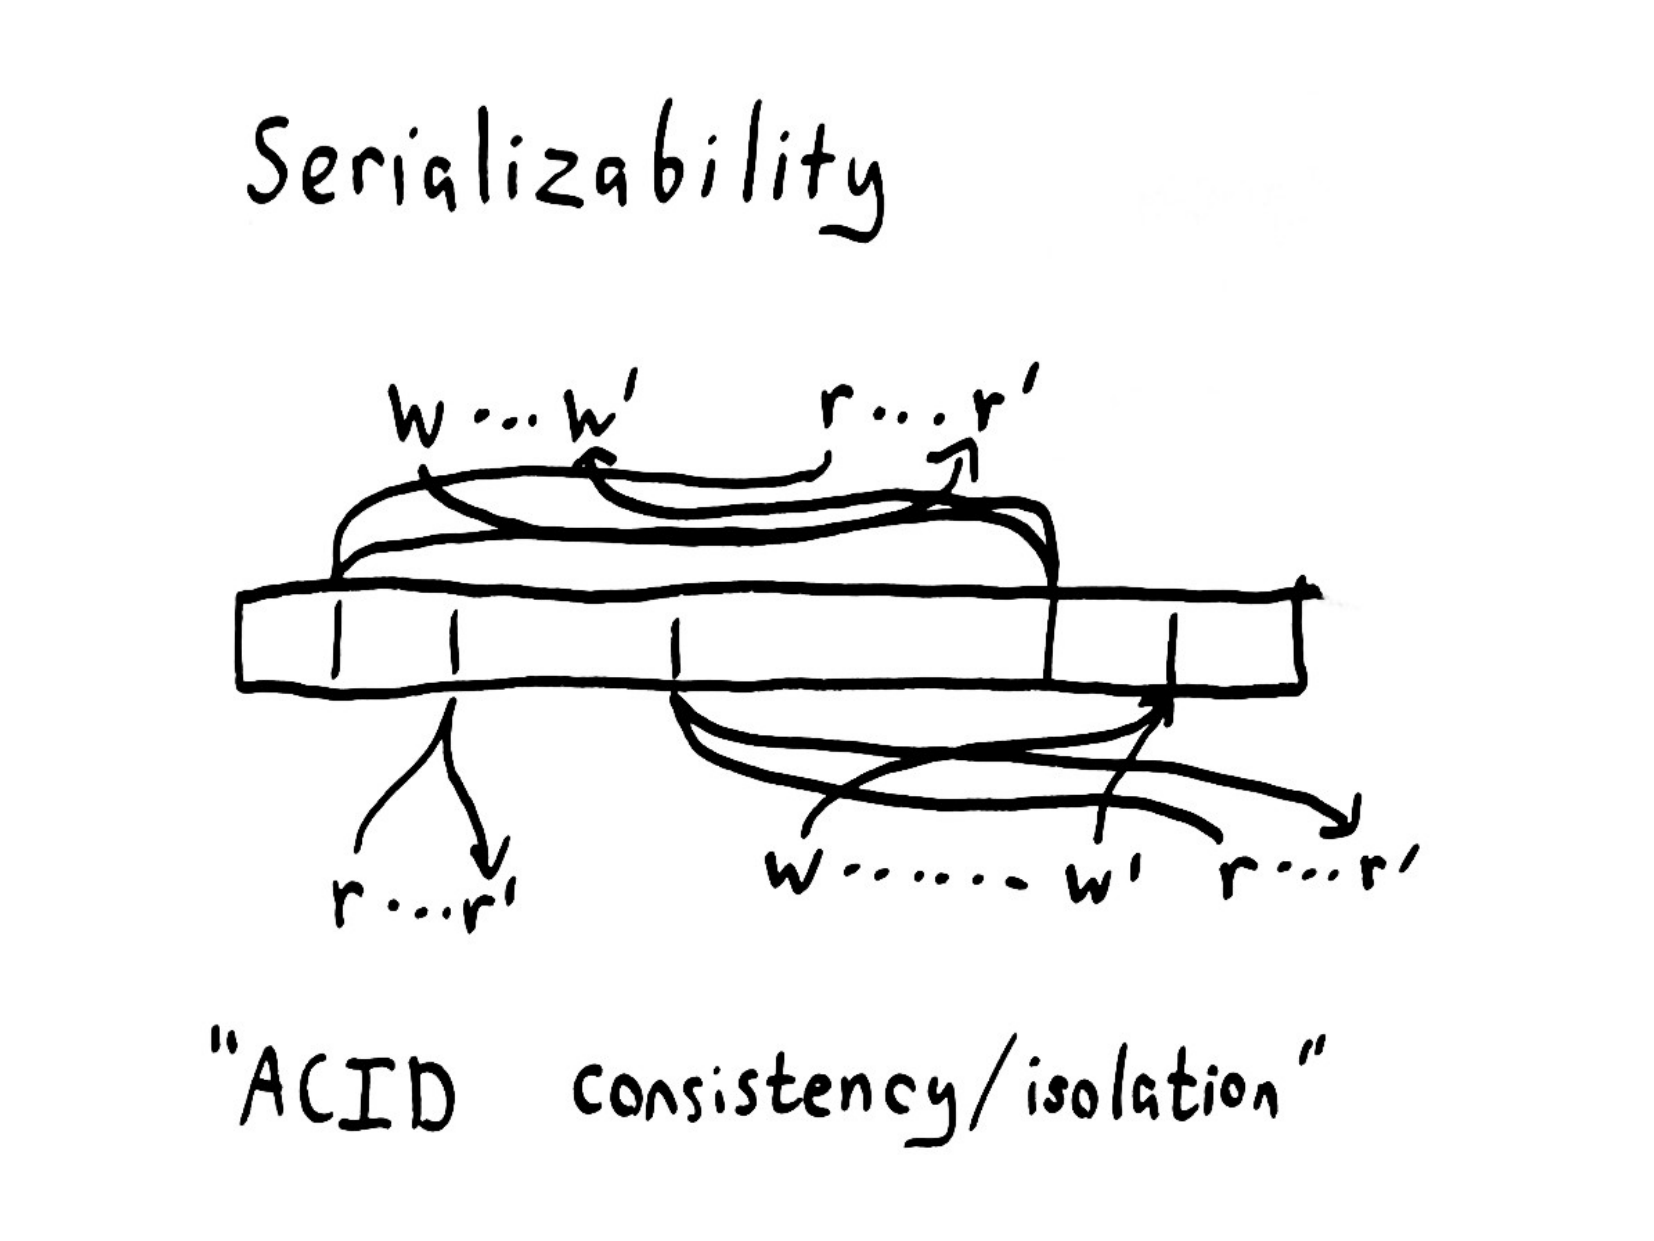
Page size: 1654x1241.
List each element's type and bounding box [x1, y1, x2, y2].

picture [134, 59, 1471, 1199]
